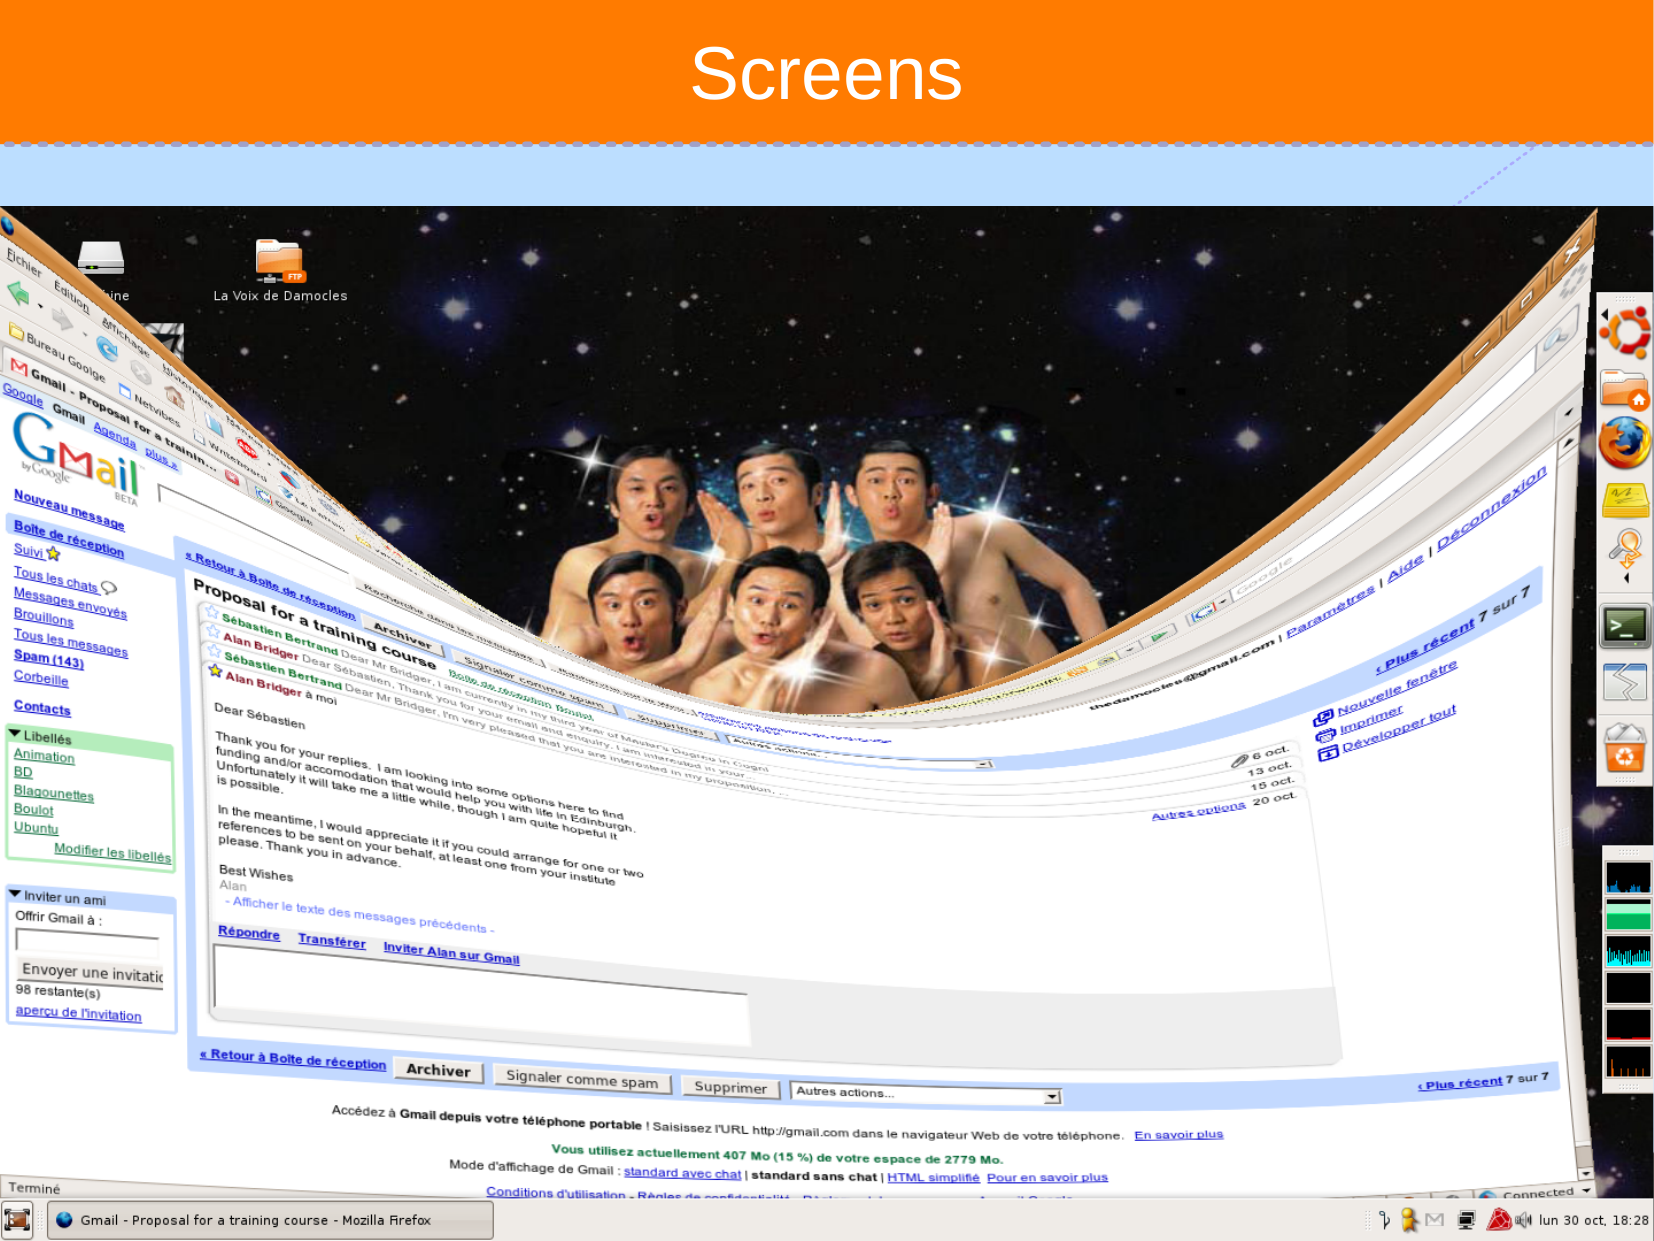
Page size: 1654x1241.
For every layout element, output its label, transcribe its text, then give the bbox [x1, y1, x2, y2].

title Screens [29, 0, 1625, 148]
picture [0, 0, 1654, 1241]
